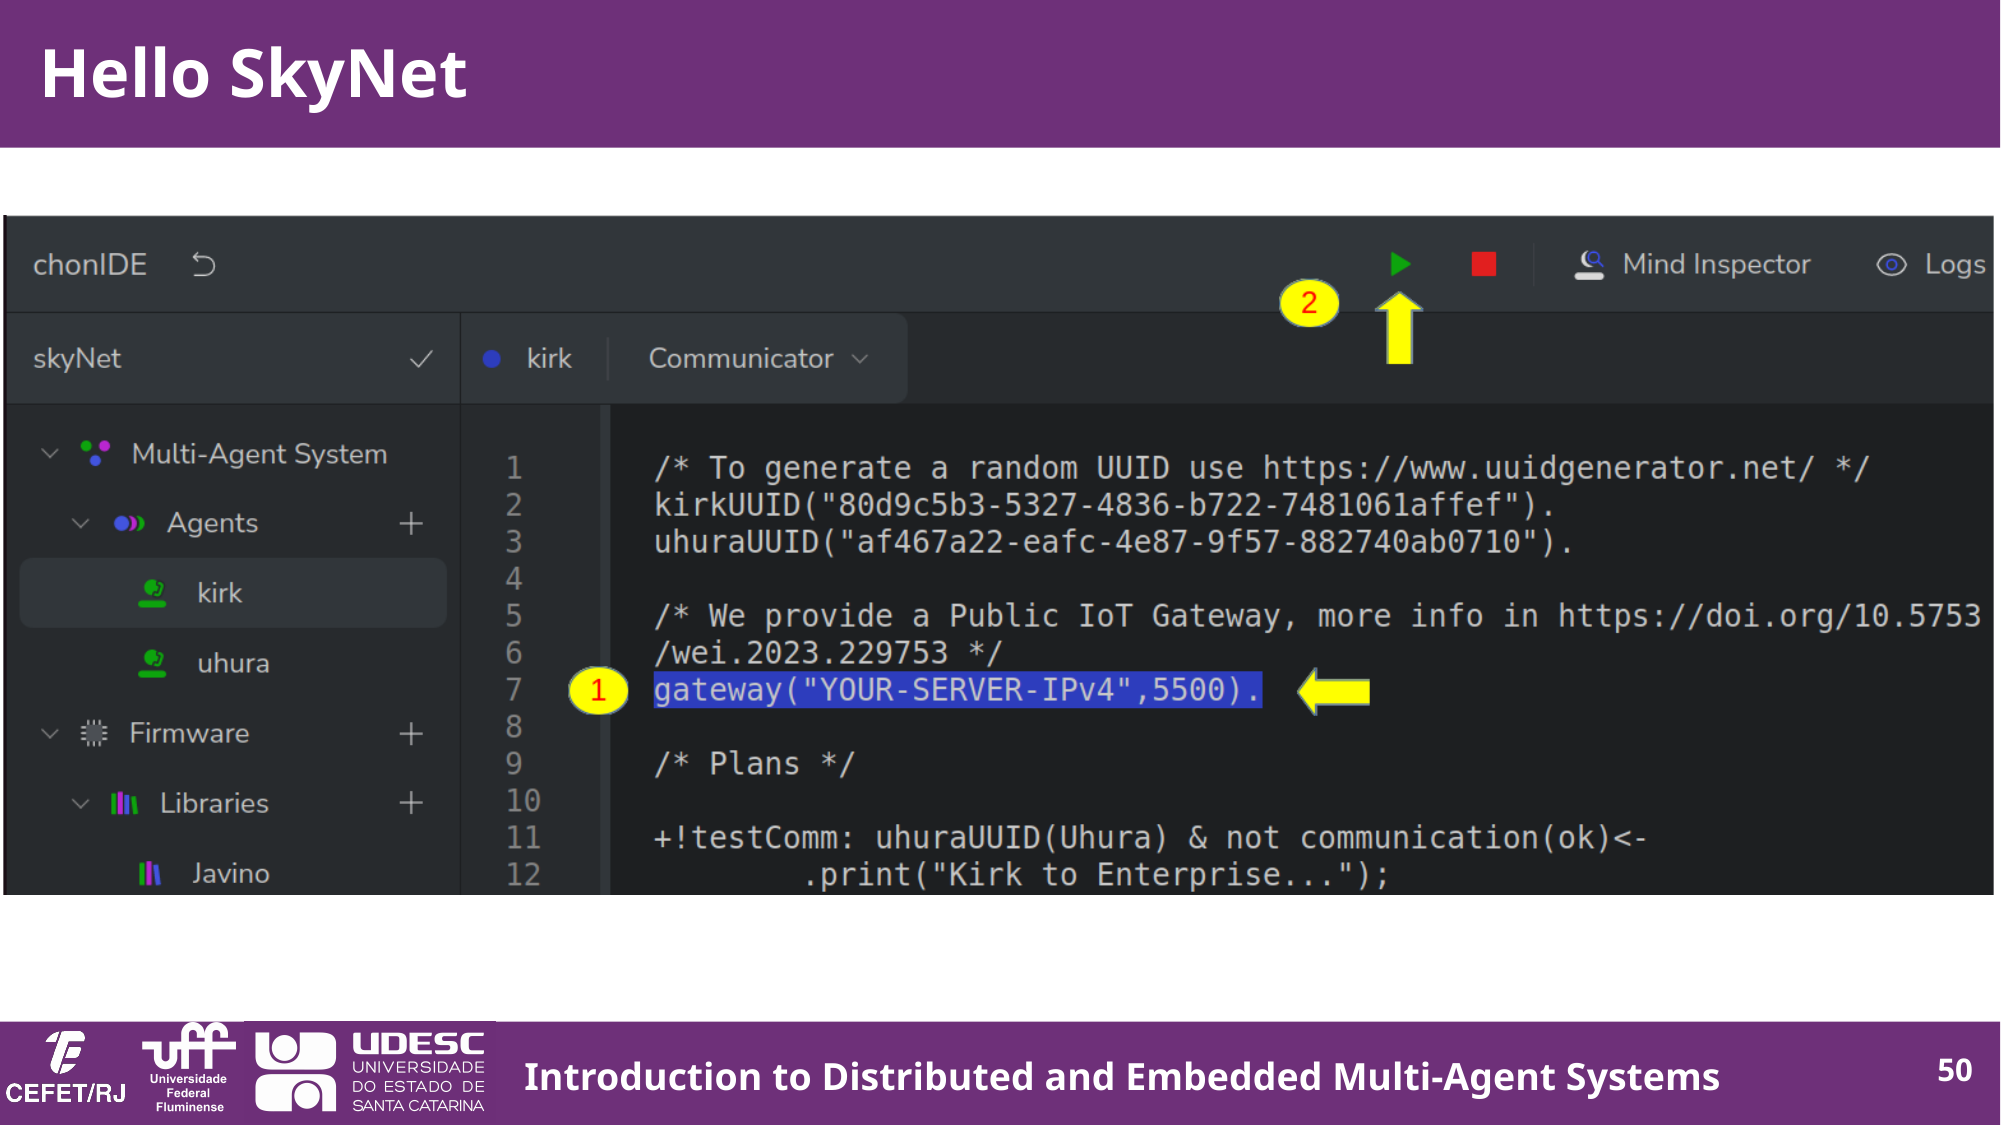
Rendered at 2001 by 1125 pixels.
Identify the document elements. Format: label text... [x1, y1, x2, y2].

text_box Hello SkyNet [25, 23, 1999, 119]
picture [244, 1021, 496, 1123]
picture [3, 215, 1994, 895]
picture [6, 1009, 125, 1125]
picture [141, 1021, 237, 1117]
